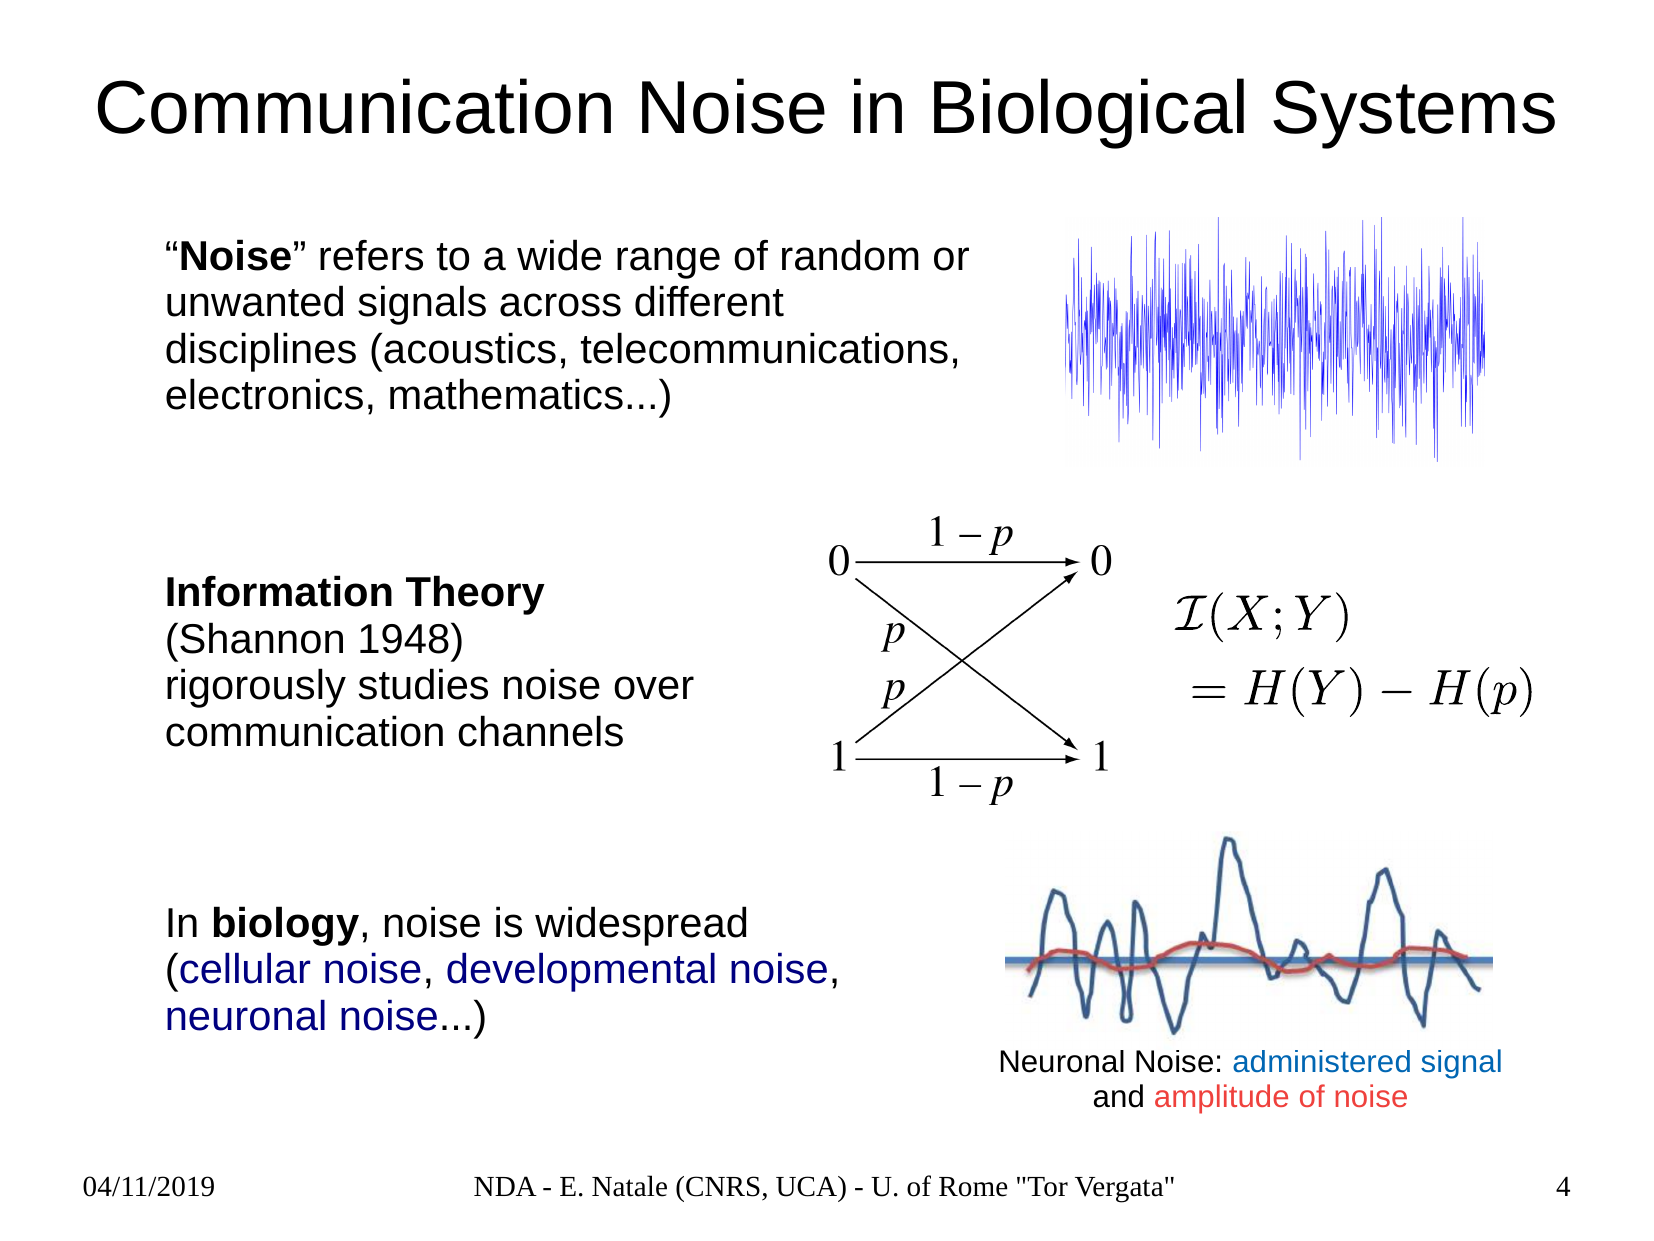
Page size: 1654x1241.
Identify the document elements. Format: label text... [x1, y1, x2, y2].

text_box “Noise” refers to a wide range of random or unwanted signals across different disciplines (acoustics, telecommunications, electronics, mathematics...) [150, 225, 991, 426]
picture [1005, 831, 1493, 1051]
title Communication Noise in Biological Systems [82, 49, 1571, 165]
picture [1065, 217, 1485, 468]
text_box Information Theory (Shannon 1948) rigorously studies noise over communication channels [150, 561, 828, 763]
text_box Neuronal Noise: administered signal and amplitude of noise [983, 1036, 1524, 1122]
text_box [1174, 592, 1532, 717]
text_box In biology, noise is widespread (cellular noise, developmental noise, neuronal noise...) [150, 892, 931, 1047]
picture [828, 509, 1112, 814]
